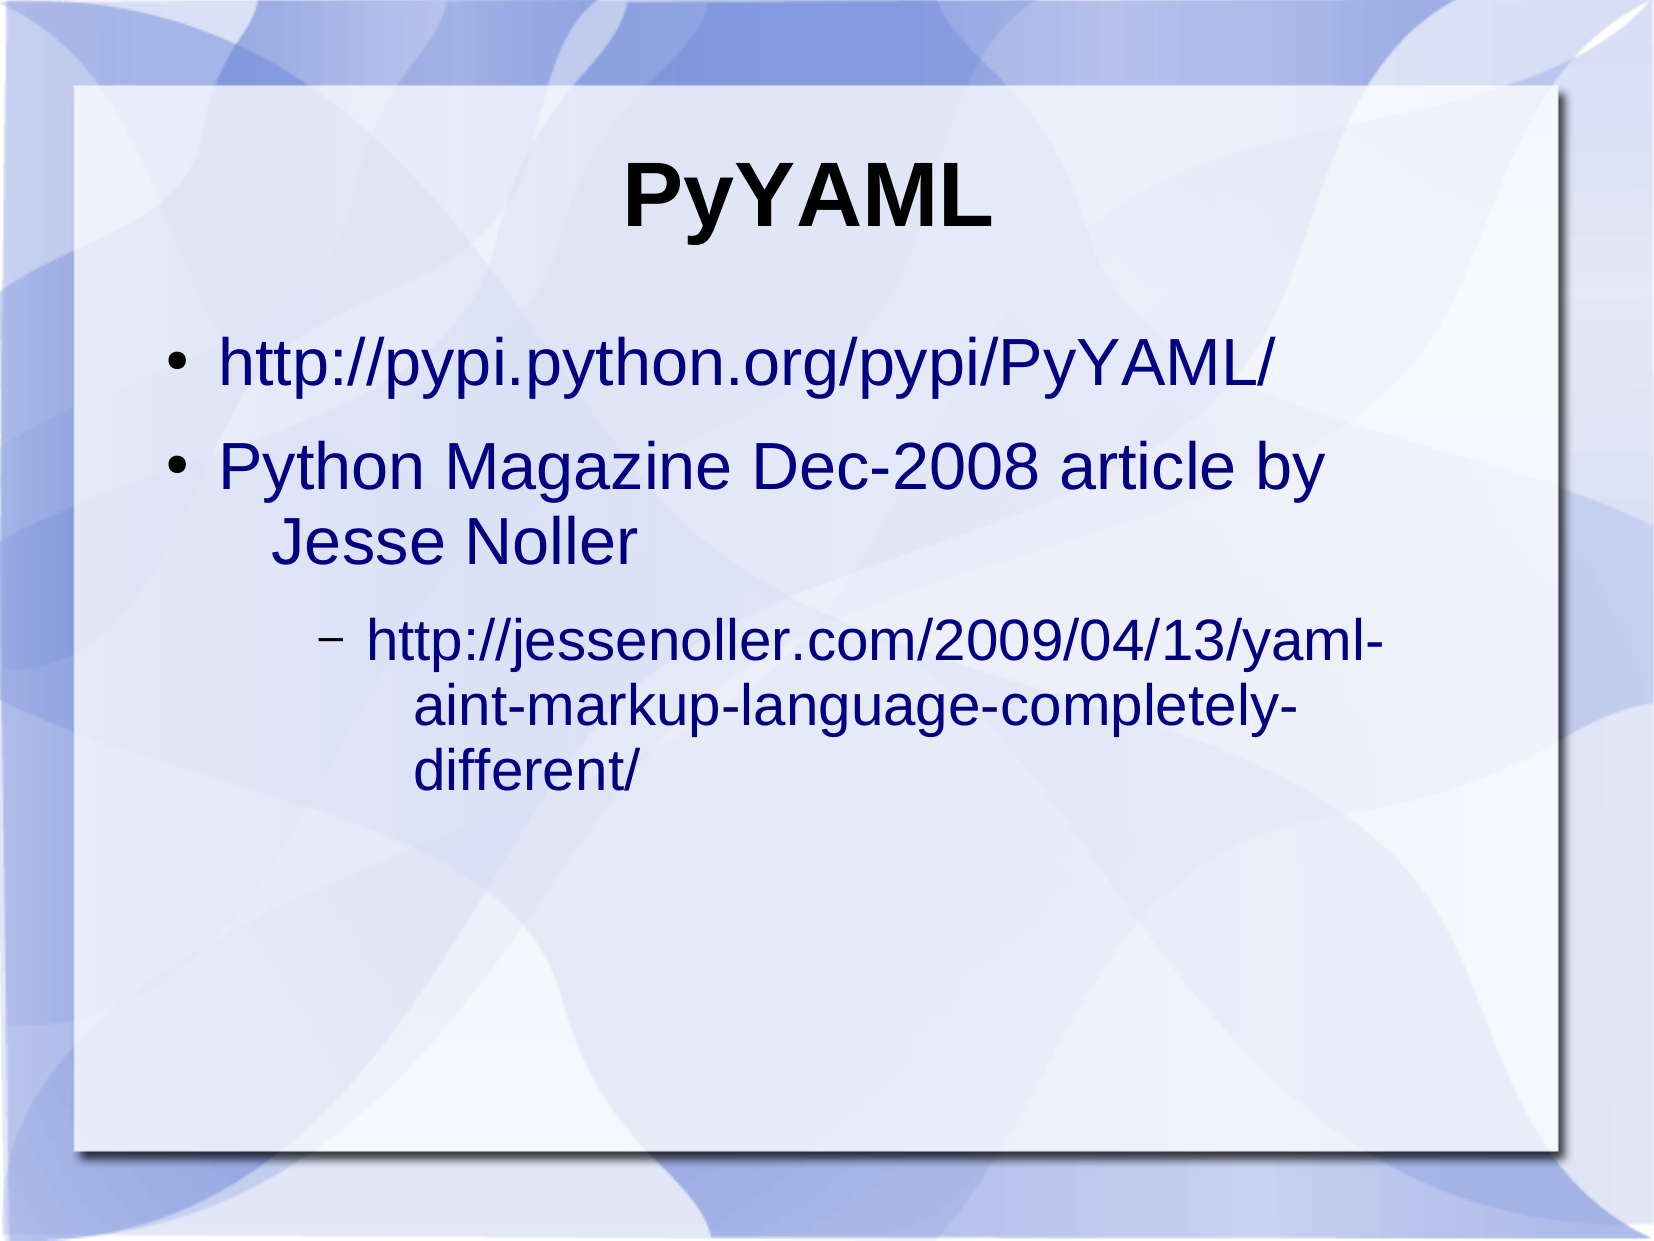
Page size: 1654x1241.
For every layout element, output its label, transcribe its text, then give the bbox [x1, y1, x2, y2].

title PyYAML [82, 90, 1536, 298]
list http://pypi.python.org/pypi/PyYAML/ Python Magazine Dec-2008 article by Jesse Noller http://jessenoller.com/2009/04/13/yaml-aint-markup-language-completely-different/ [129, 324, 1489, 975]
picture [0, 0, 1654, 1241]
